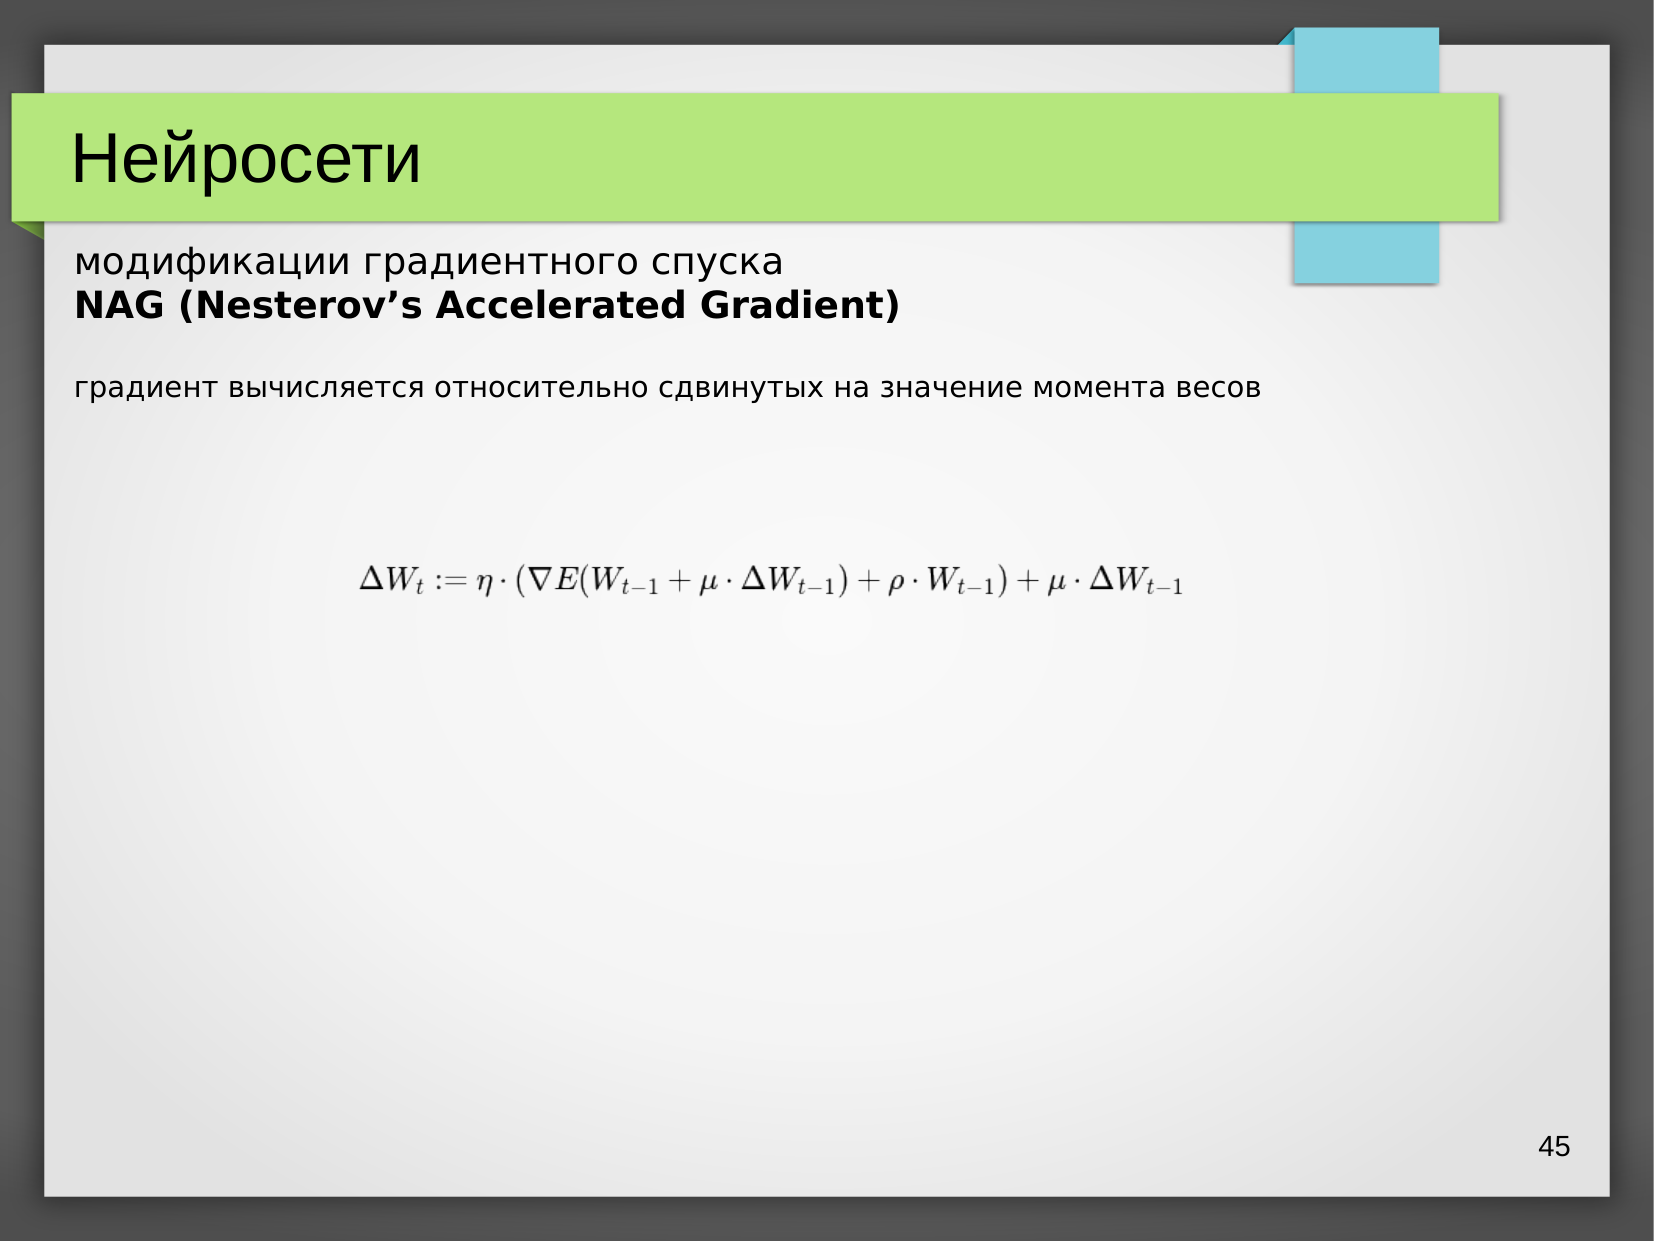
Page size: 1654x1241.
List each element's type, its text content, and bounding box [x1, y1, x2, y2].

title Нейросети [70, 118, 1205, 199]
picture [0, 0, 1654, 1241]
text_box модификации градиентного спуска NAG (Nesterov’s Accelerated Gradient) градиент вычисляется относительно сдвинутых на значение момента весов [59, 232, 1382, 414]
